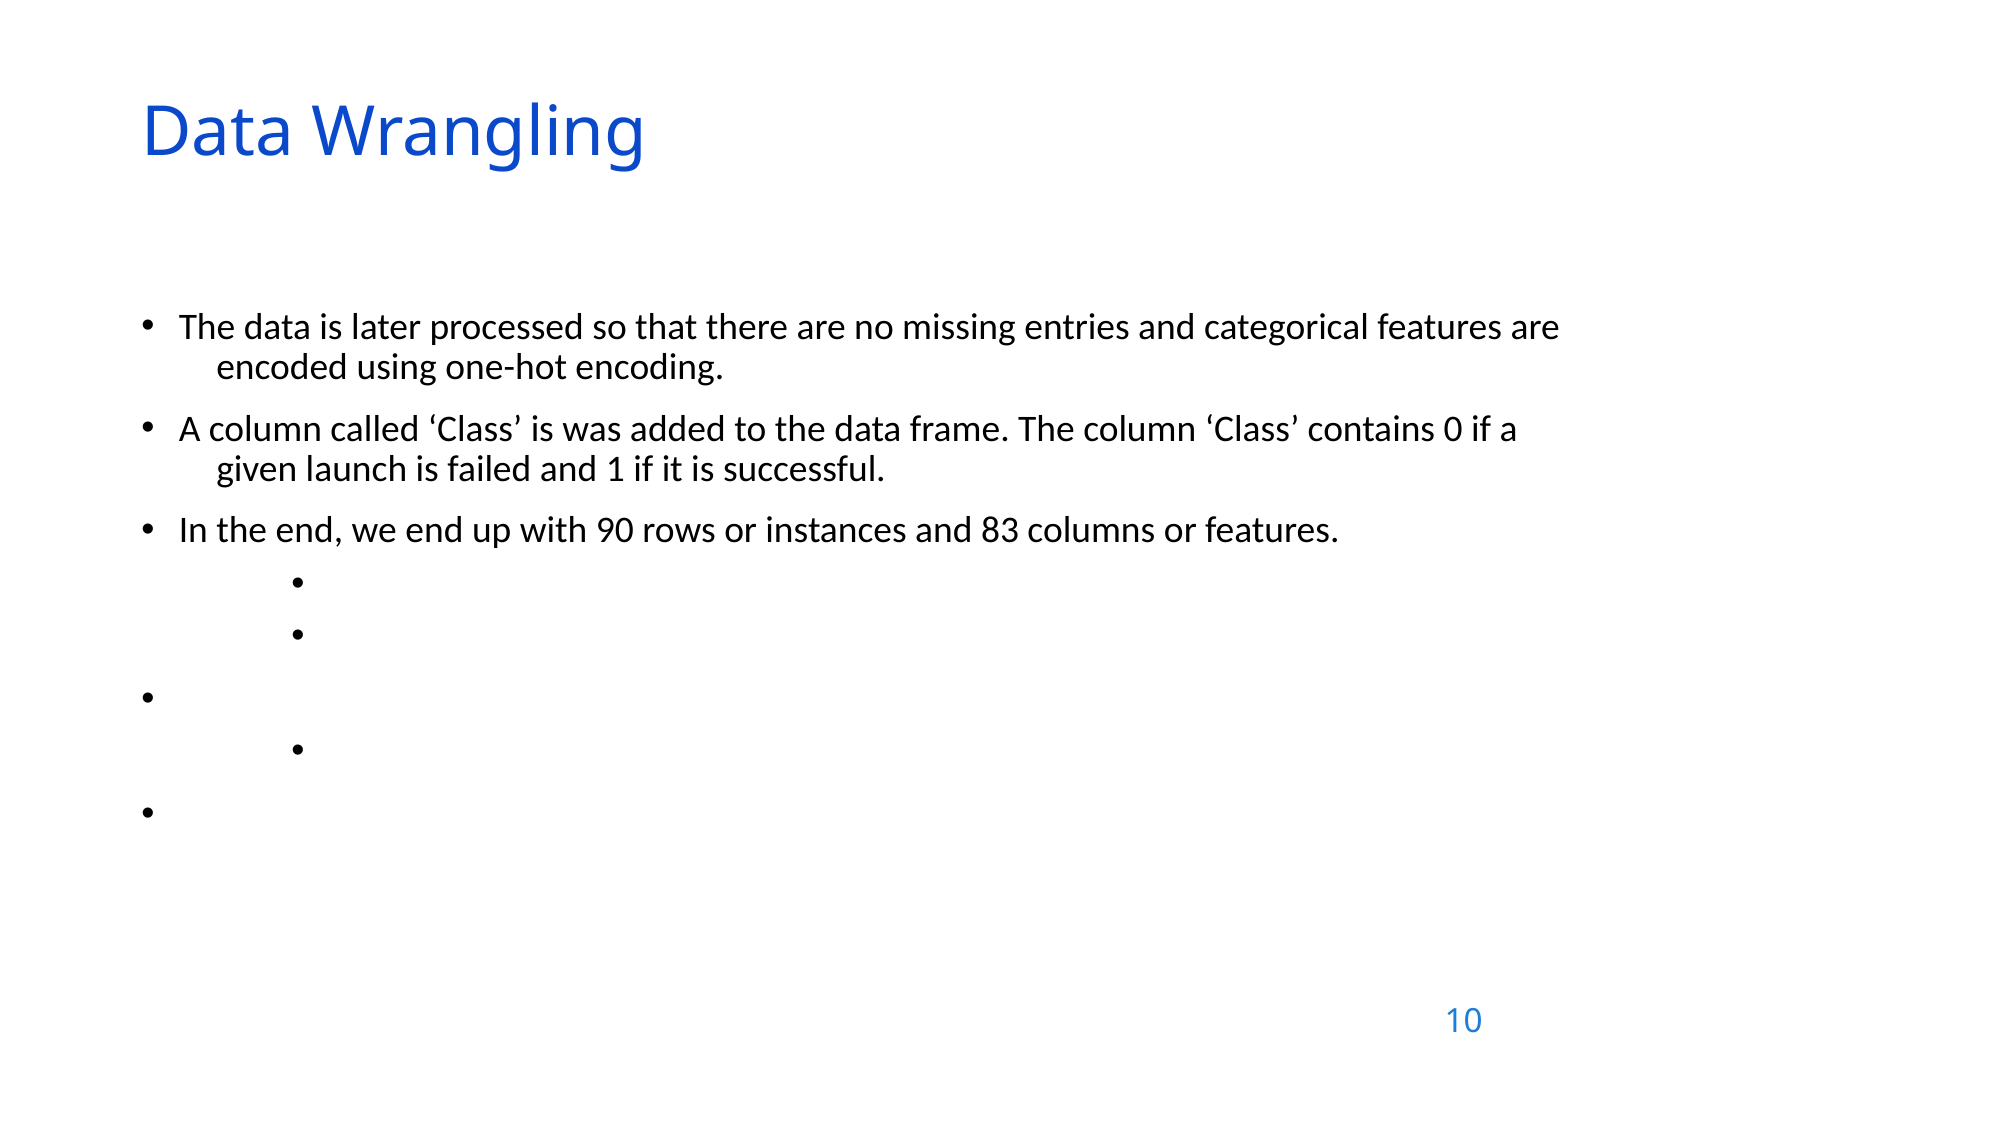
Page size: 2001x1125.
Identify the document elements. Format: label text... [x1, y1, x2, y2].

slide_number 10 [1429, 988, 1880, 1055]
text_box Data Wrangling [126, 88, 1852, 179]
list The data is later processed so that there are no missing entries and categorical features are encoded using one-hot encoding. A column called ‘Class’ is was added to the data frame. The column ‘Class’ contains 0 if a given launch is failed and 1 if it is successful. In the end, we end up with 90 rows or instances and 83 columns or features. [126, 299, 1599, 1014]
